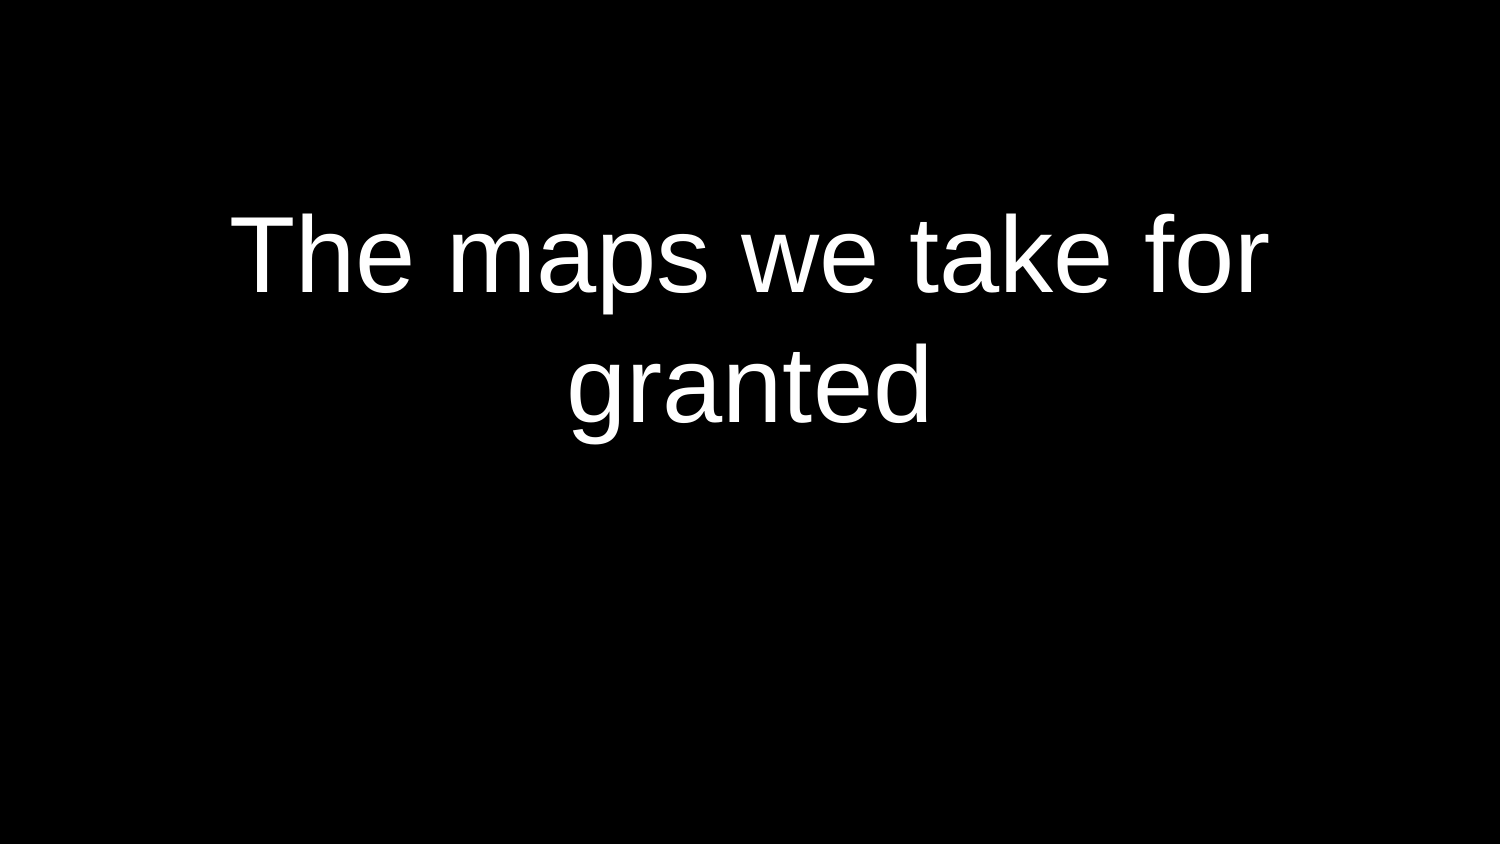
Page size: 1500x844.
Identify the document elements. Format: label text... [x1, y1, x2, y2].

title The maps we take for granted [51, 122, 1449, 459]
